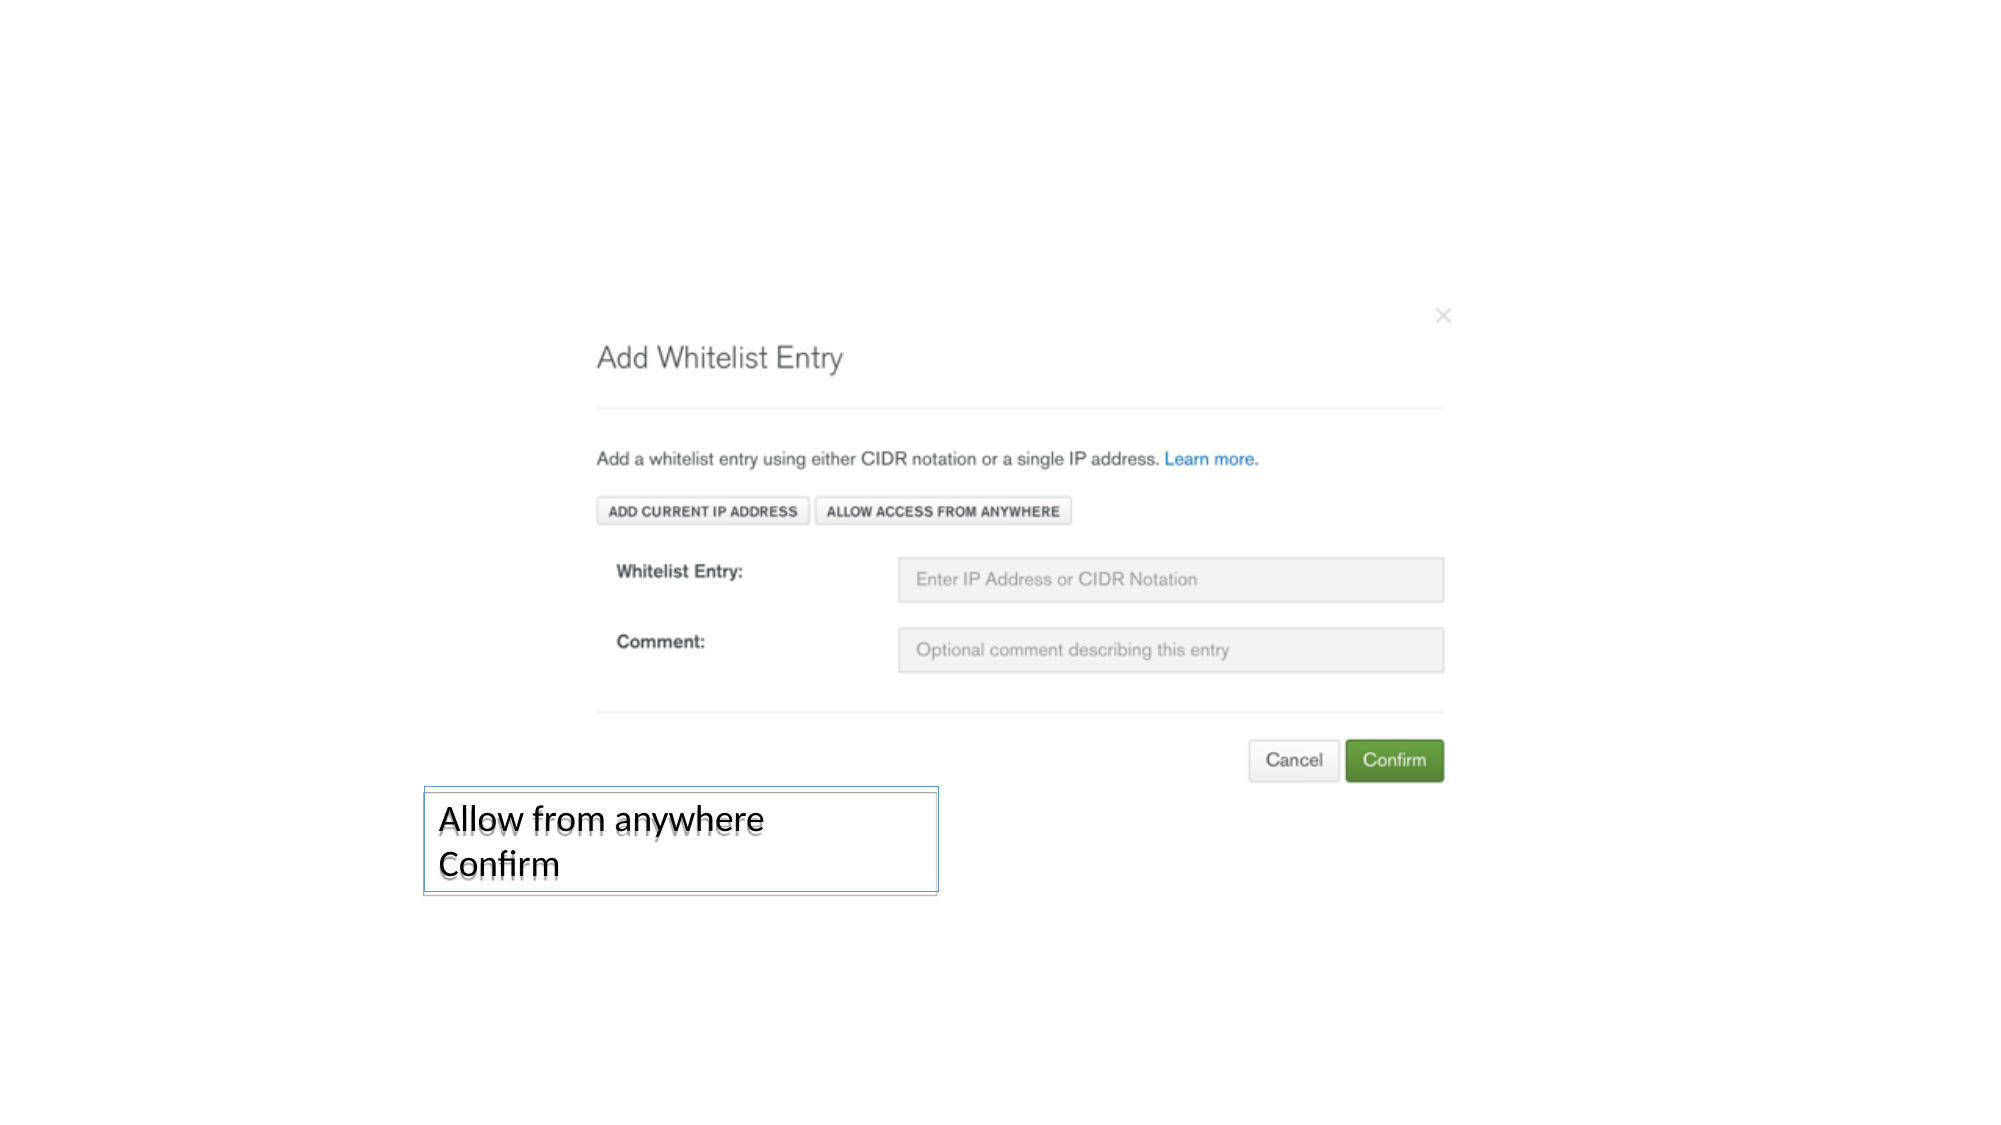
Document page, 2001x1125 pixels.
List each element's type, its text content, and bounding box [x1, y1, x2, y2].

picture [570, 295, 1462, 798]
text_box Allow from anywhere Confirm [424, 786, 939, 892]
